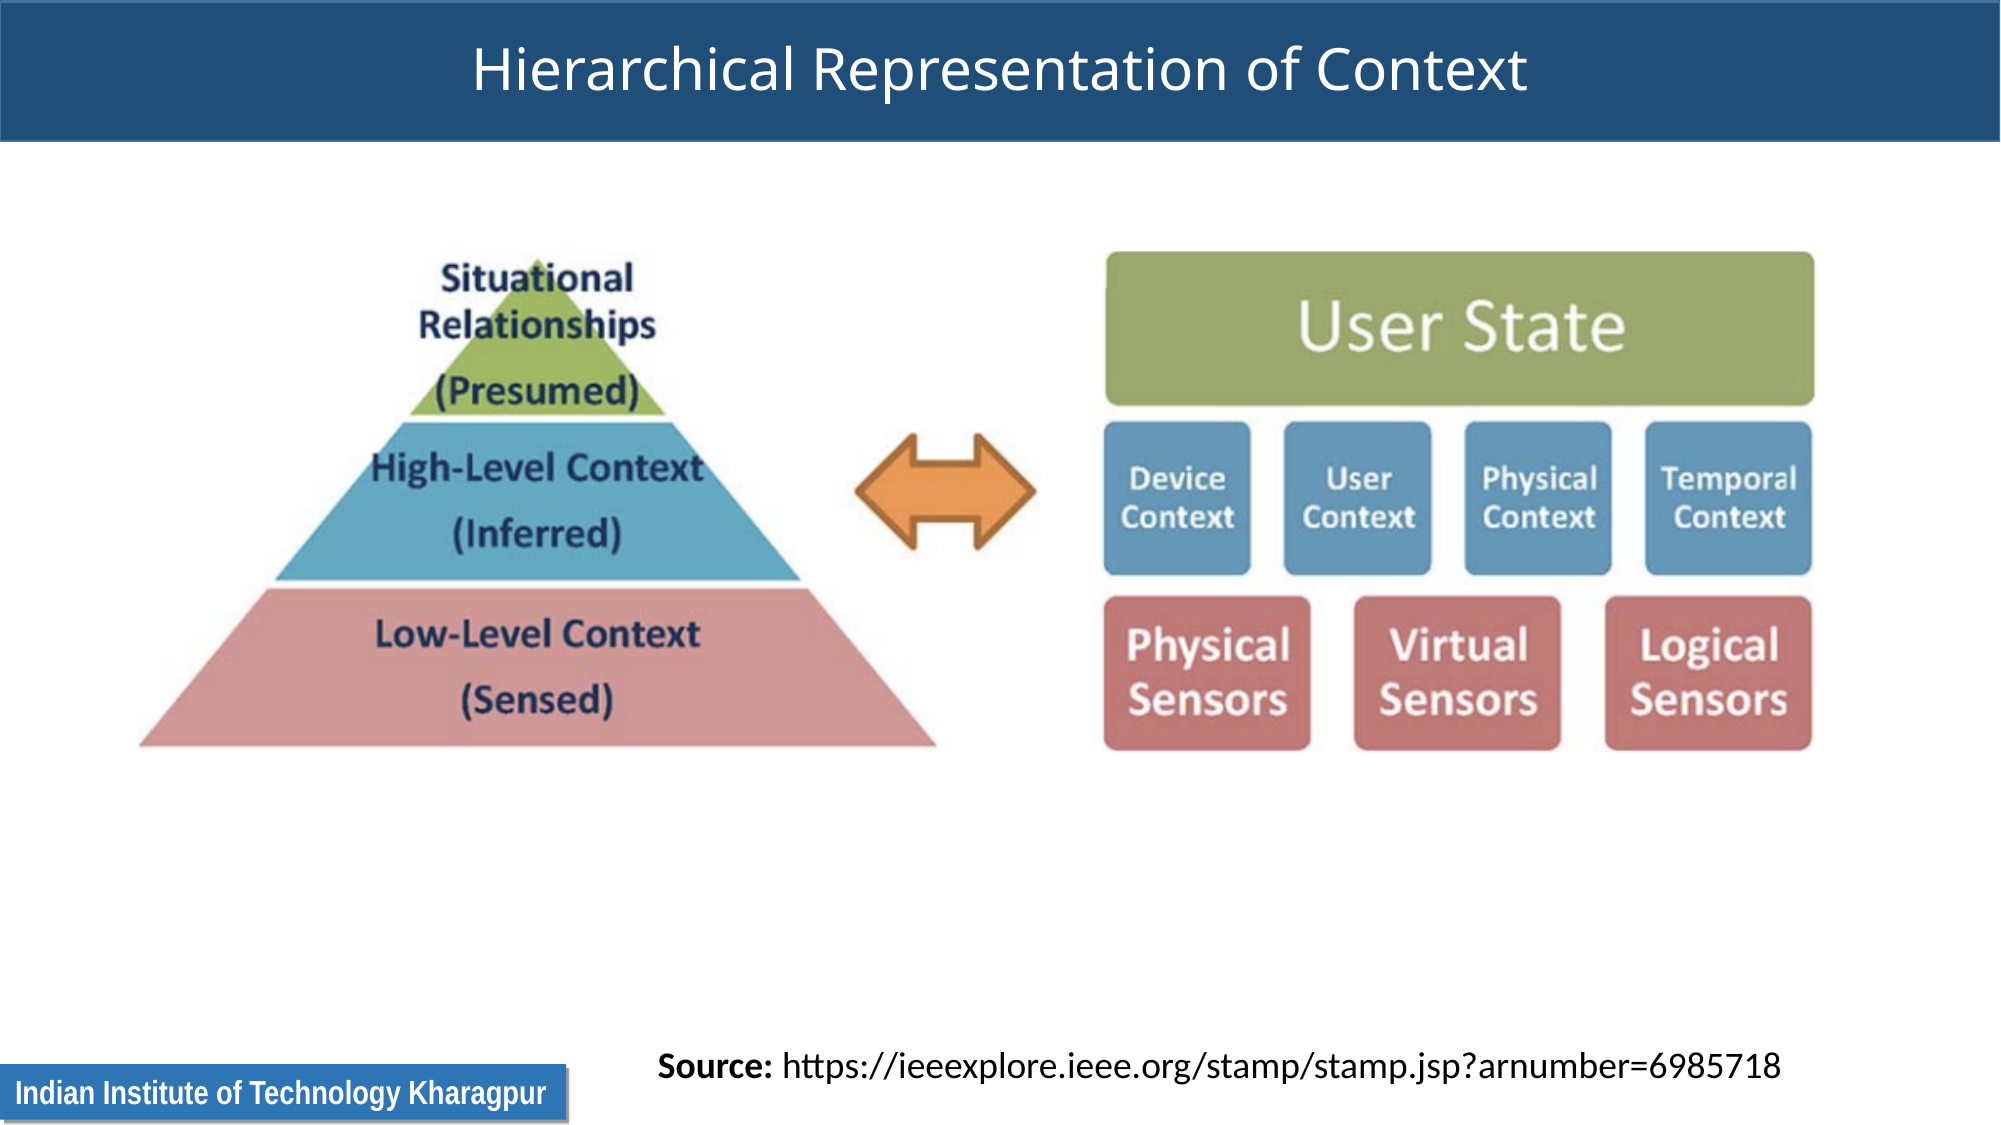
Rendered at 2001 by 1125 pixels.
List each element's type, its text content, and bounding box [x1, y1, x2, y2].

picture [99, 183, 1855, 823]
title Hierarchical Representation of Context [0, 1, 2000, 141]
text_box Source: https://ieeexplore.ieee.org/stamp/stamp.jsp?arnumber=6985718 [642, 1033, 1935, 1095]
